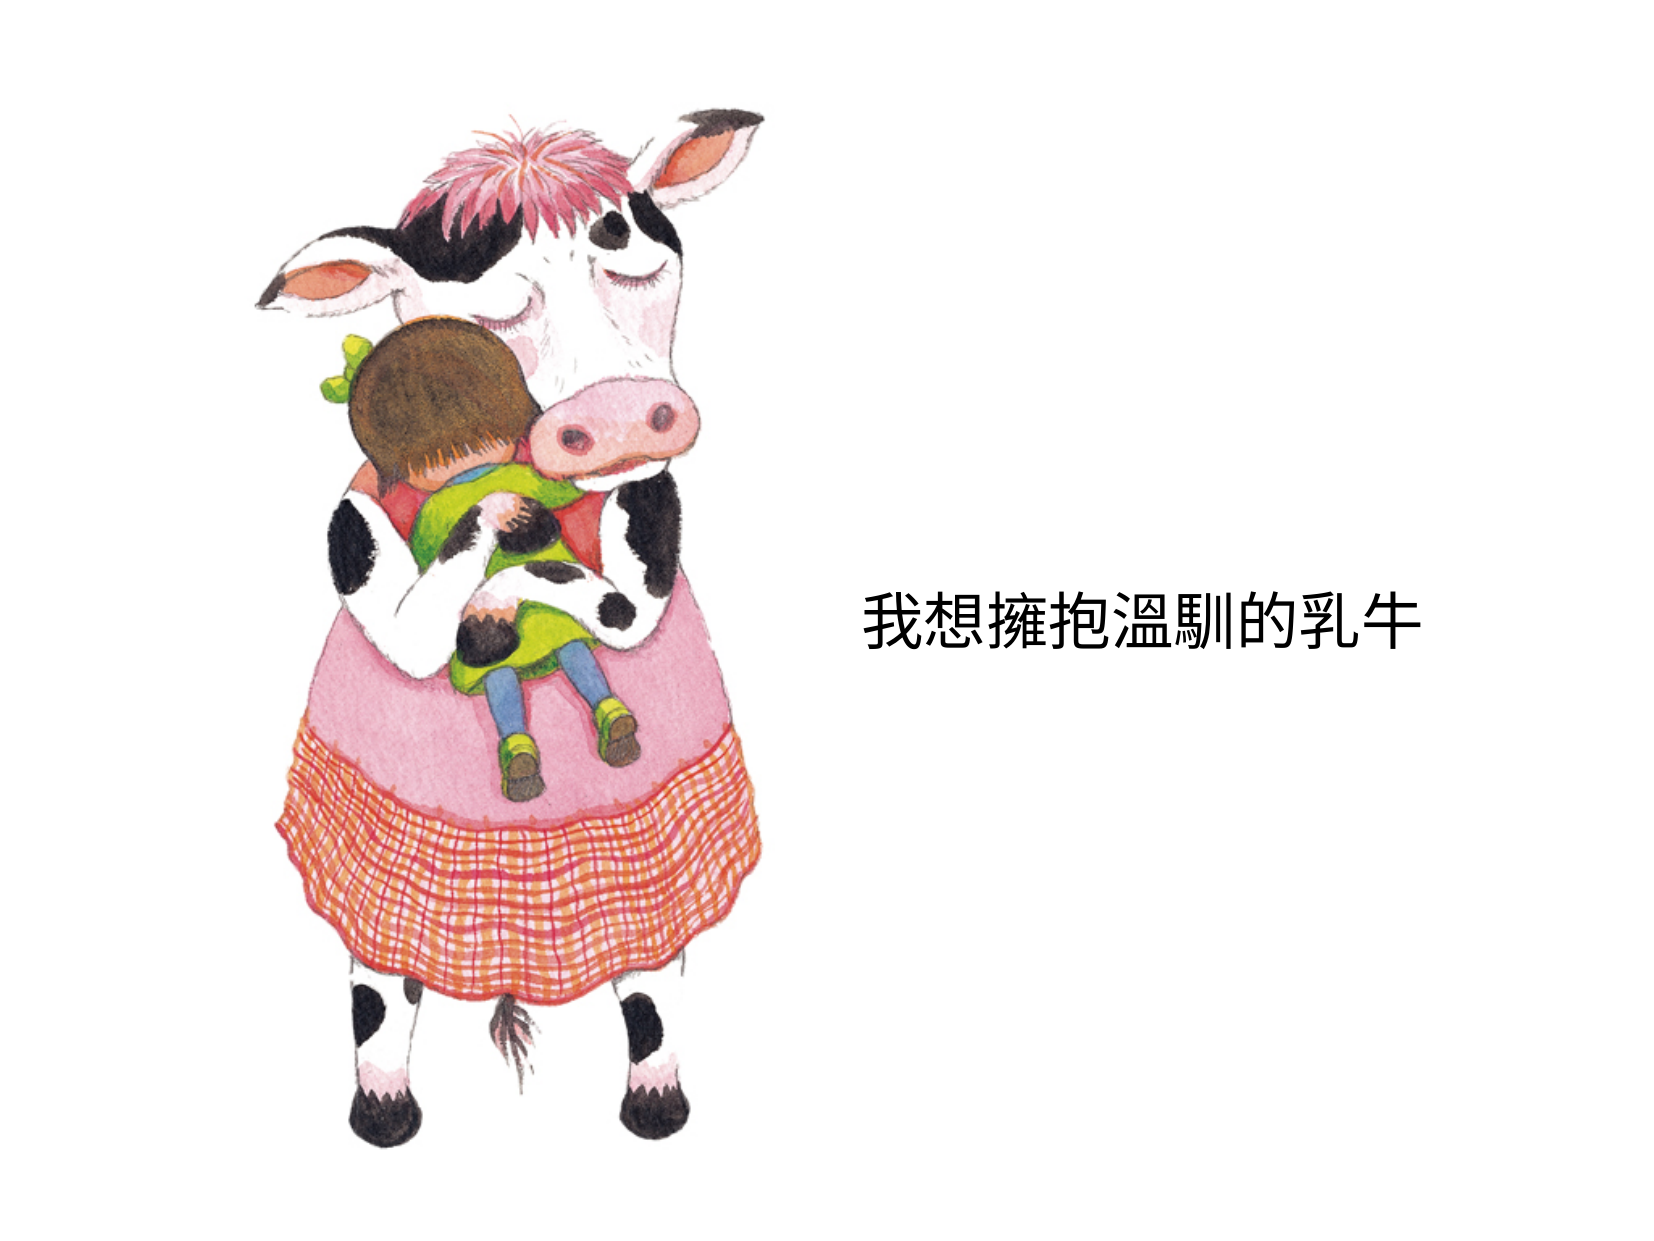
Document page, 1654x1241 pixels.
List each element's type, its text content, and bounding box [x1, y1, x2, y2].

title 我想擁抱溫馴的乳牛 [797, 513, 1489, 721]
picture [0, 0, 1653, 1240]
